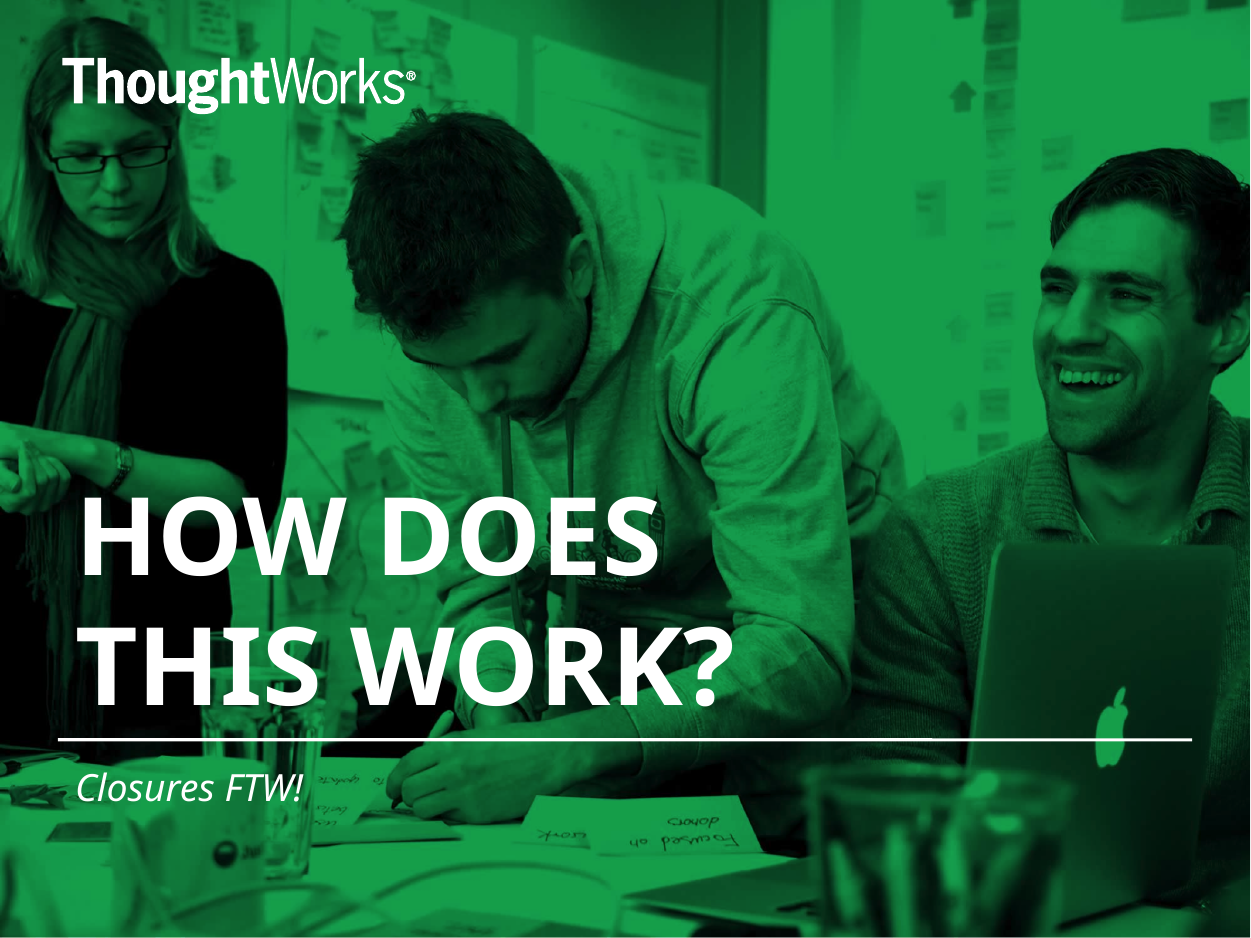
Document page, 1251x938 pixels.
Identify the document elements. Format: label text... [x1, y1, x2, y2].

title HOW DOES THIS WORK? [62, 437, 1188, 740]
picture [0, 0, 1251, 938]
list Closures FTW! [62, 751, 1188, 909]
